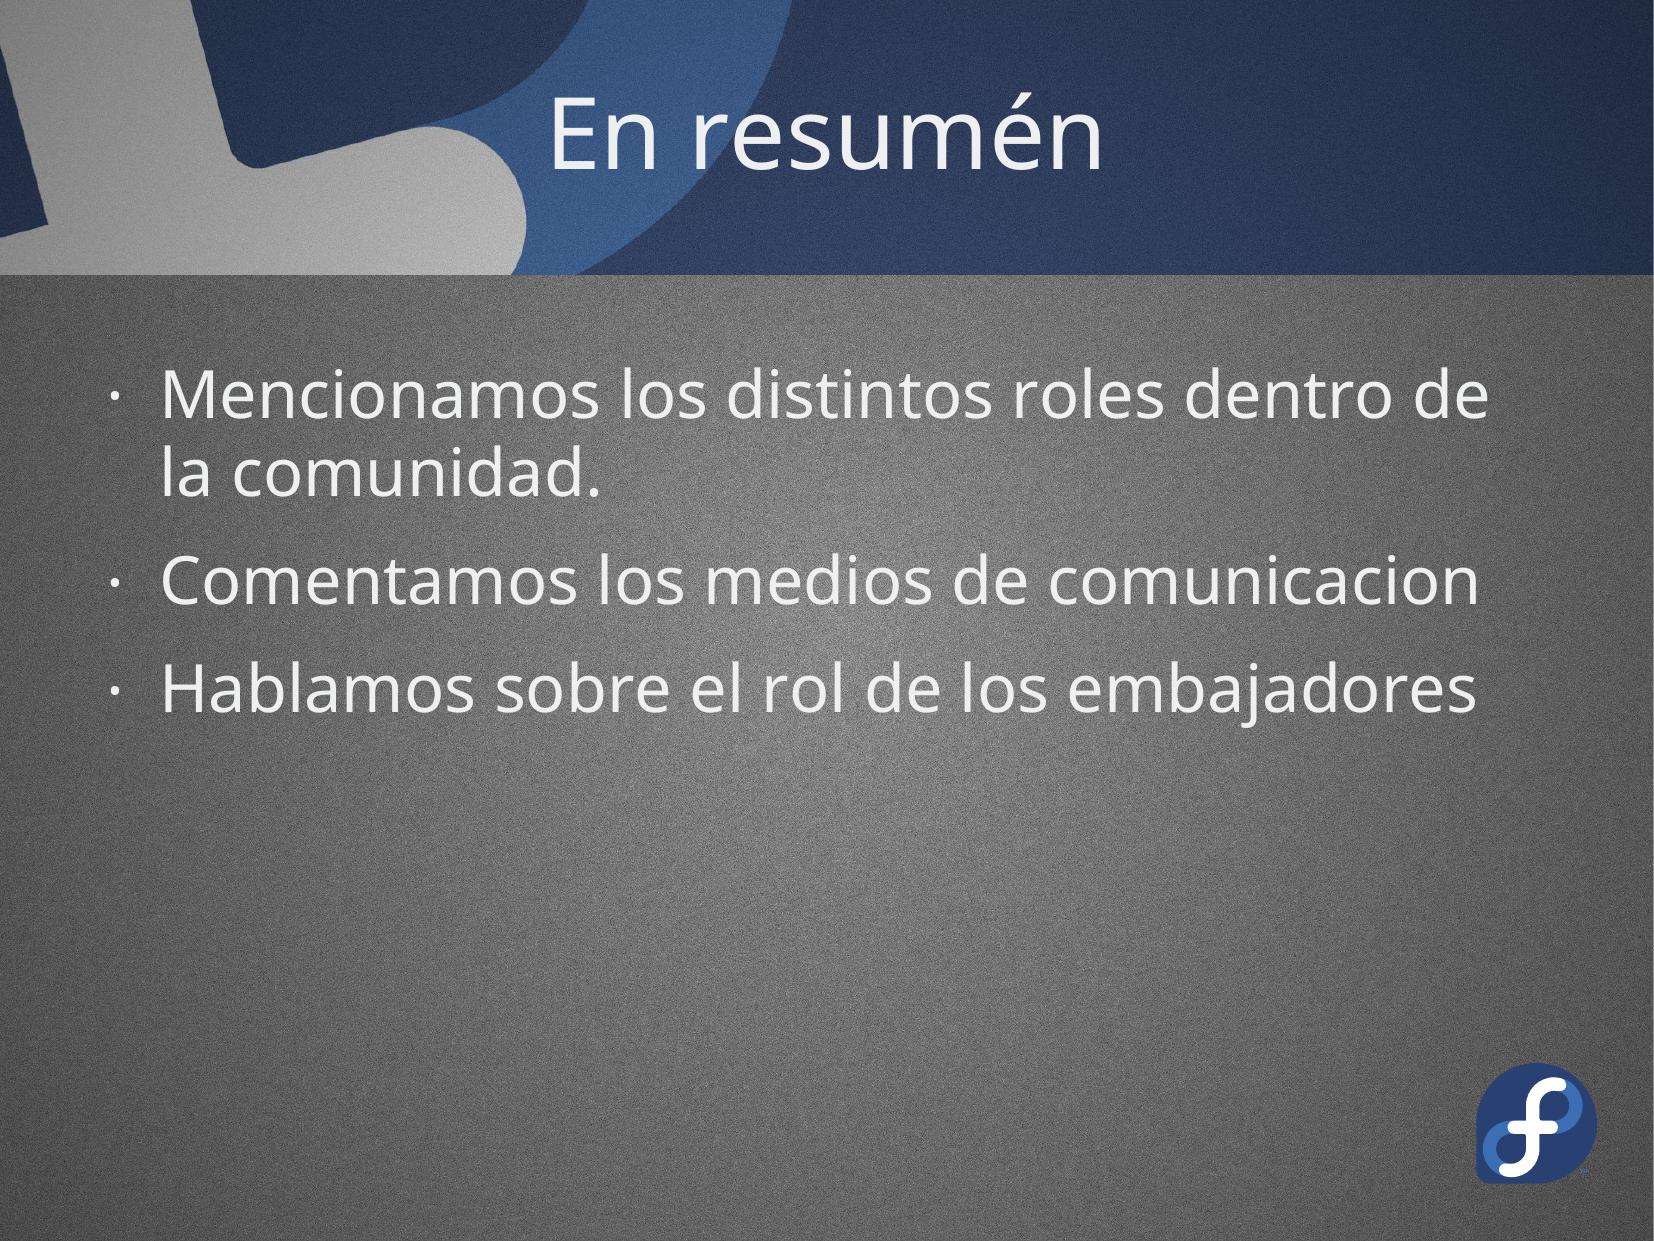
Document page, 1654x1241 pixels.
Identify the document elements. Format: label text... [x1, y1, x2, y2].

text_box Mencionamos los distintos roles dentro de la comunidad. Comentamos los medios de comunicacion Hablamos sobre el rol de los embajadores [88, 354, 1565, 1064]
text_box En resumén [88, 29, 1565, 237]
picture [0, 0, 1654, 1241]
